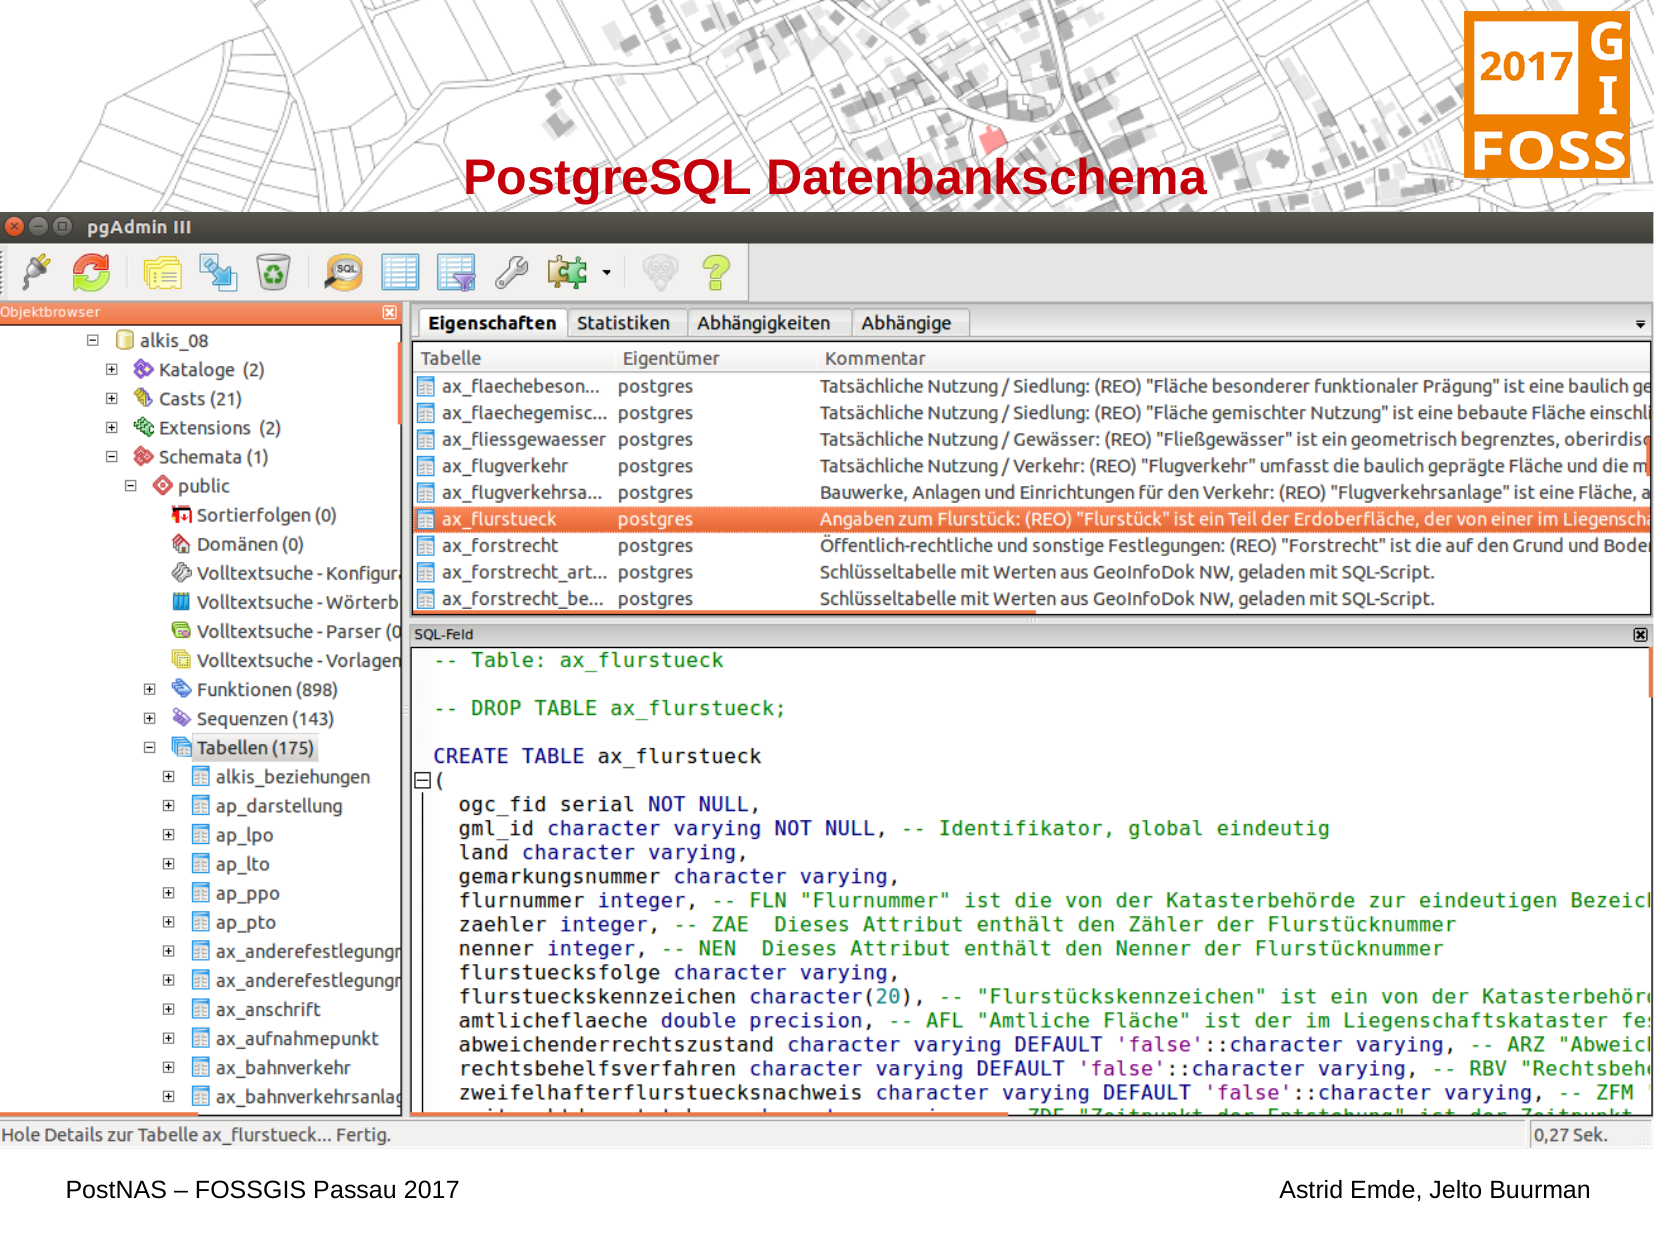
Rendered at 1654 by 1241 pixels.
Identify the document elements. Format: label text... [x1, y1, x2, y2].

text_box PostgreSQL Datenbankschema [448, 141, 1654, 212]
picture [1464, 11, 1630, 141]
picture [0, 212, 1654, 1149]
